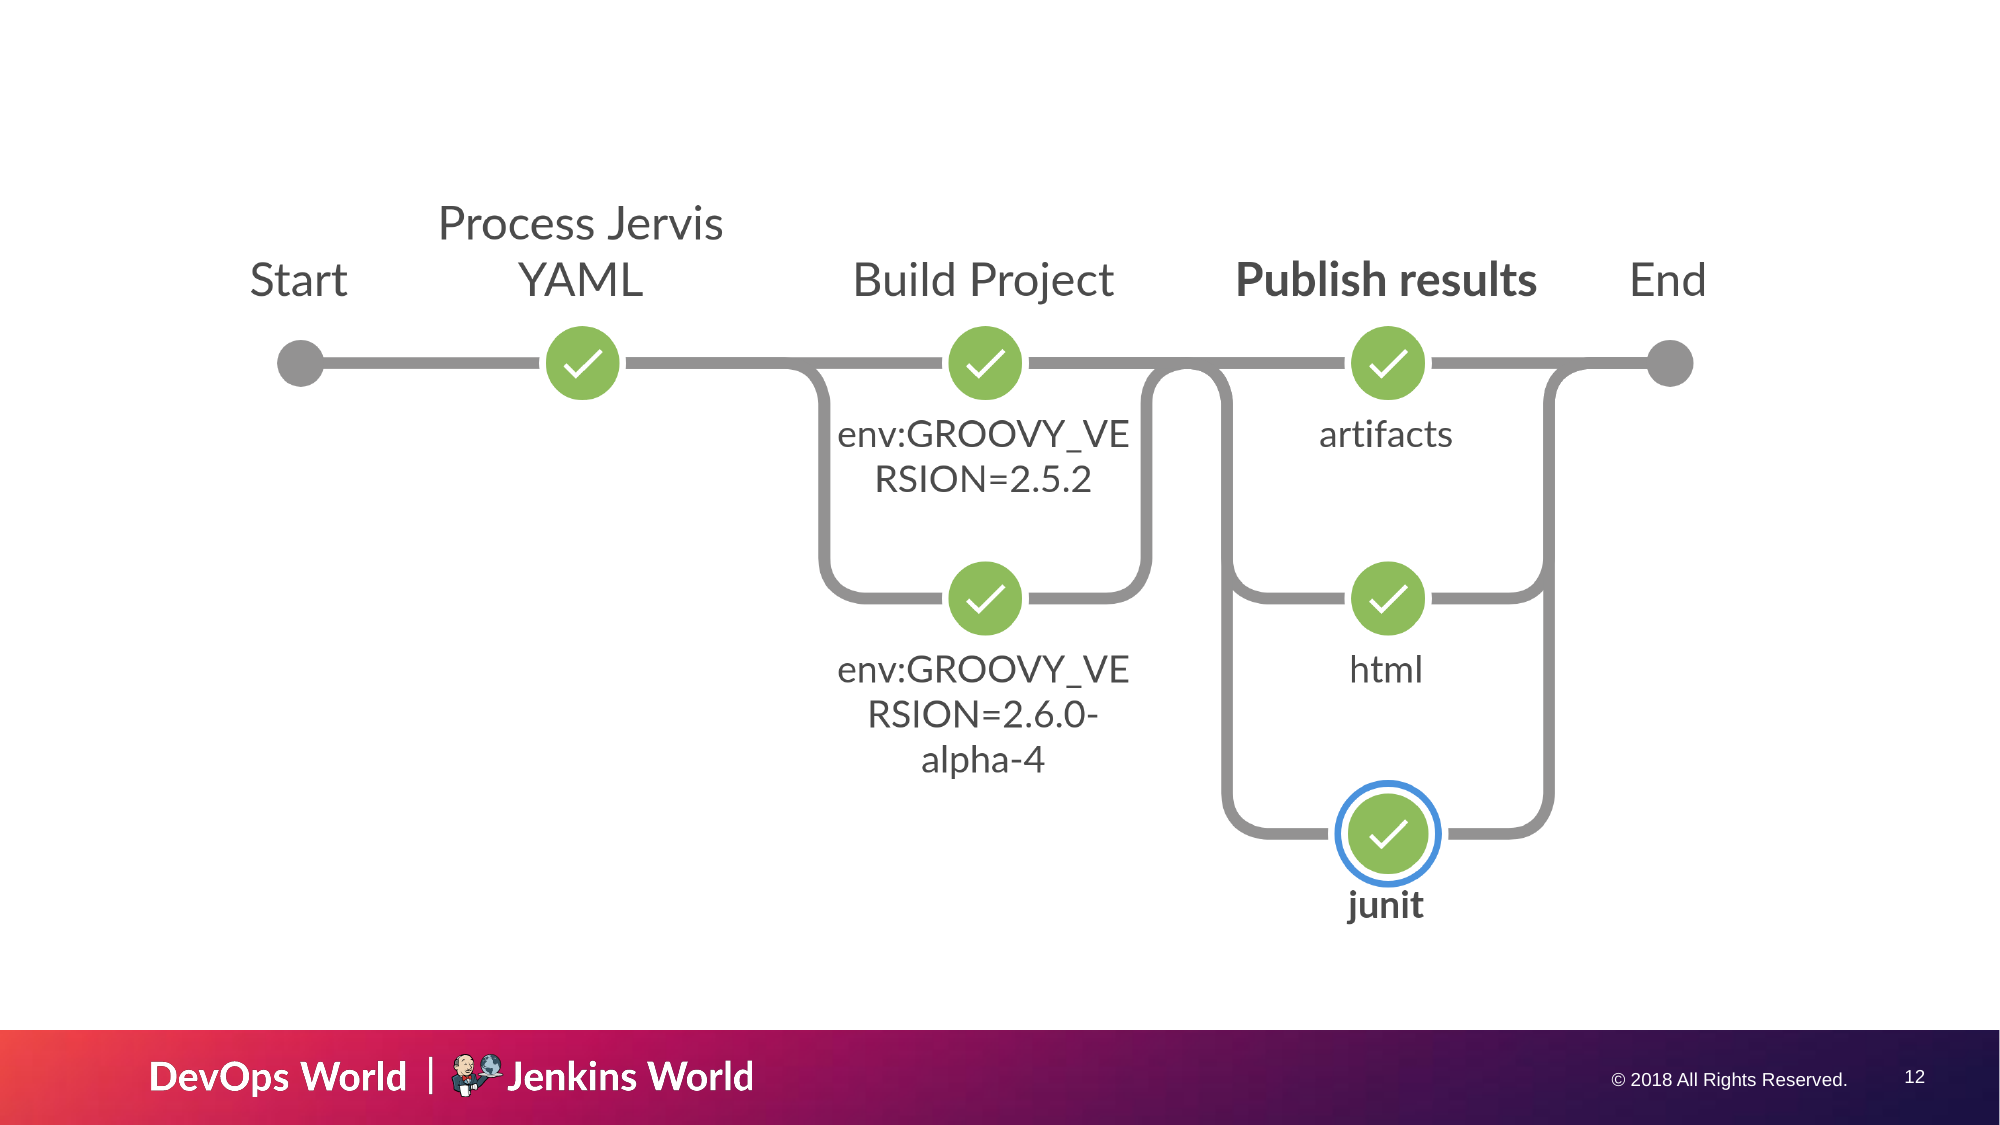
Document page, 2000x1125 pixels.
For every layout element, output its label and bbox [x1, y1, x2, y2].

picture [191, 137, 1808, 988]
picture [0, 1030, 2000, 1125]
